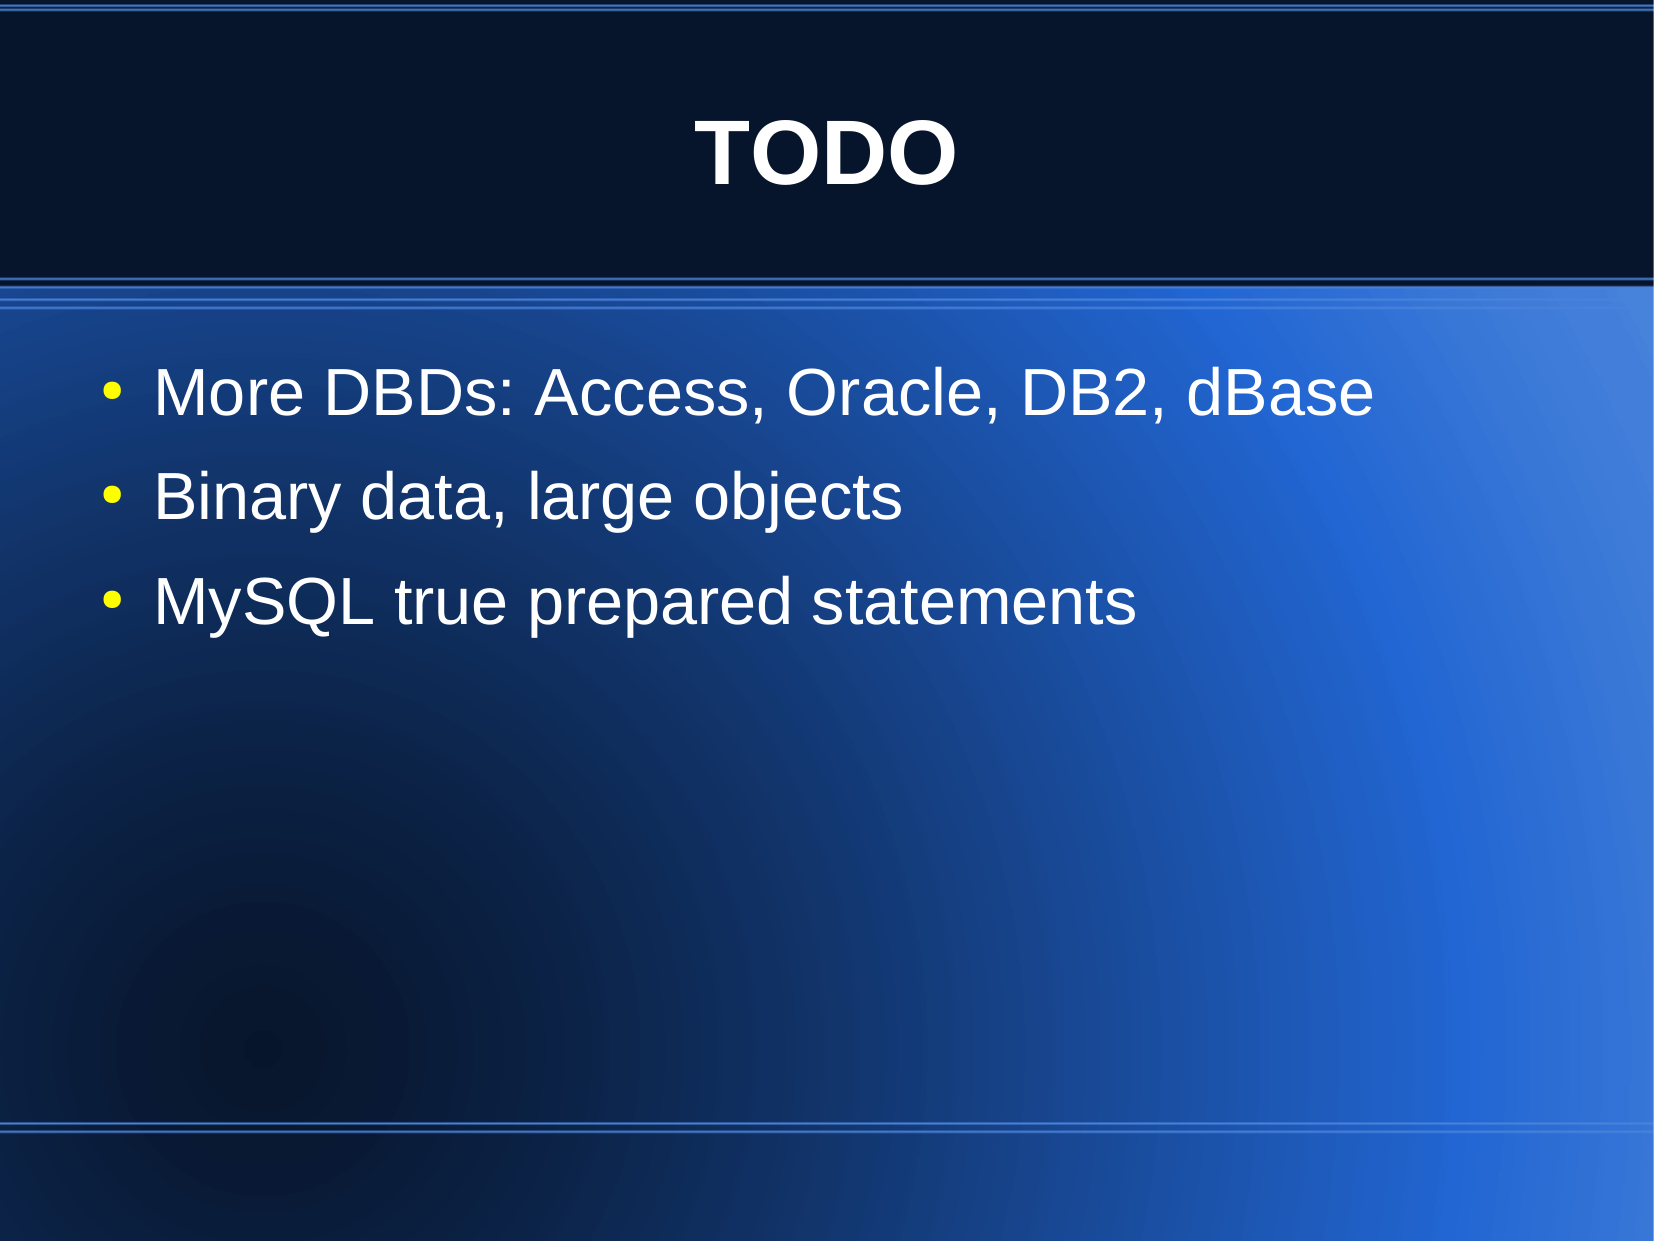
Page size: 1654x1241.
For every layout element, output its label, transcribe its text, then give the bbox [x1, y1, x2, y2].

picture [0, 0, 1654, 1241]
list More DBDs: Access, Oracle, DB2, dBase Binary data, large objects MySQL true prepared statements [82, 355, 1571, 1159]
title TODO [82, 56, 1571, 250]
